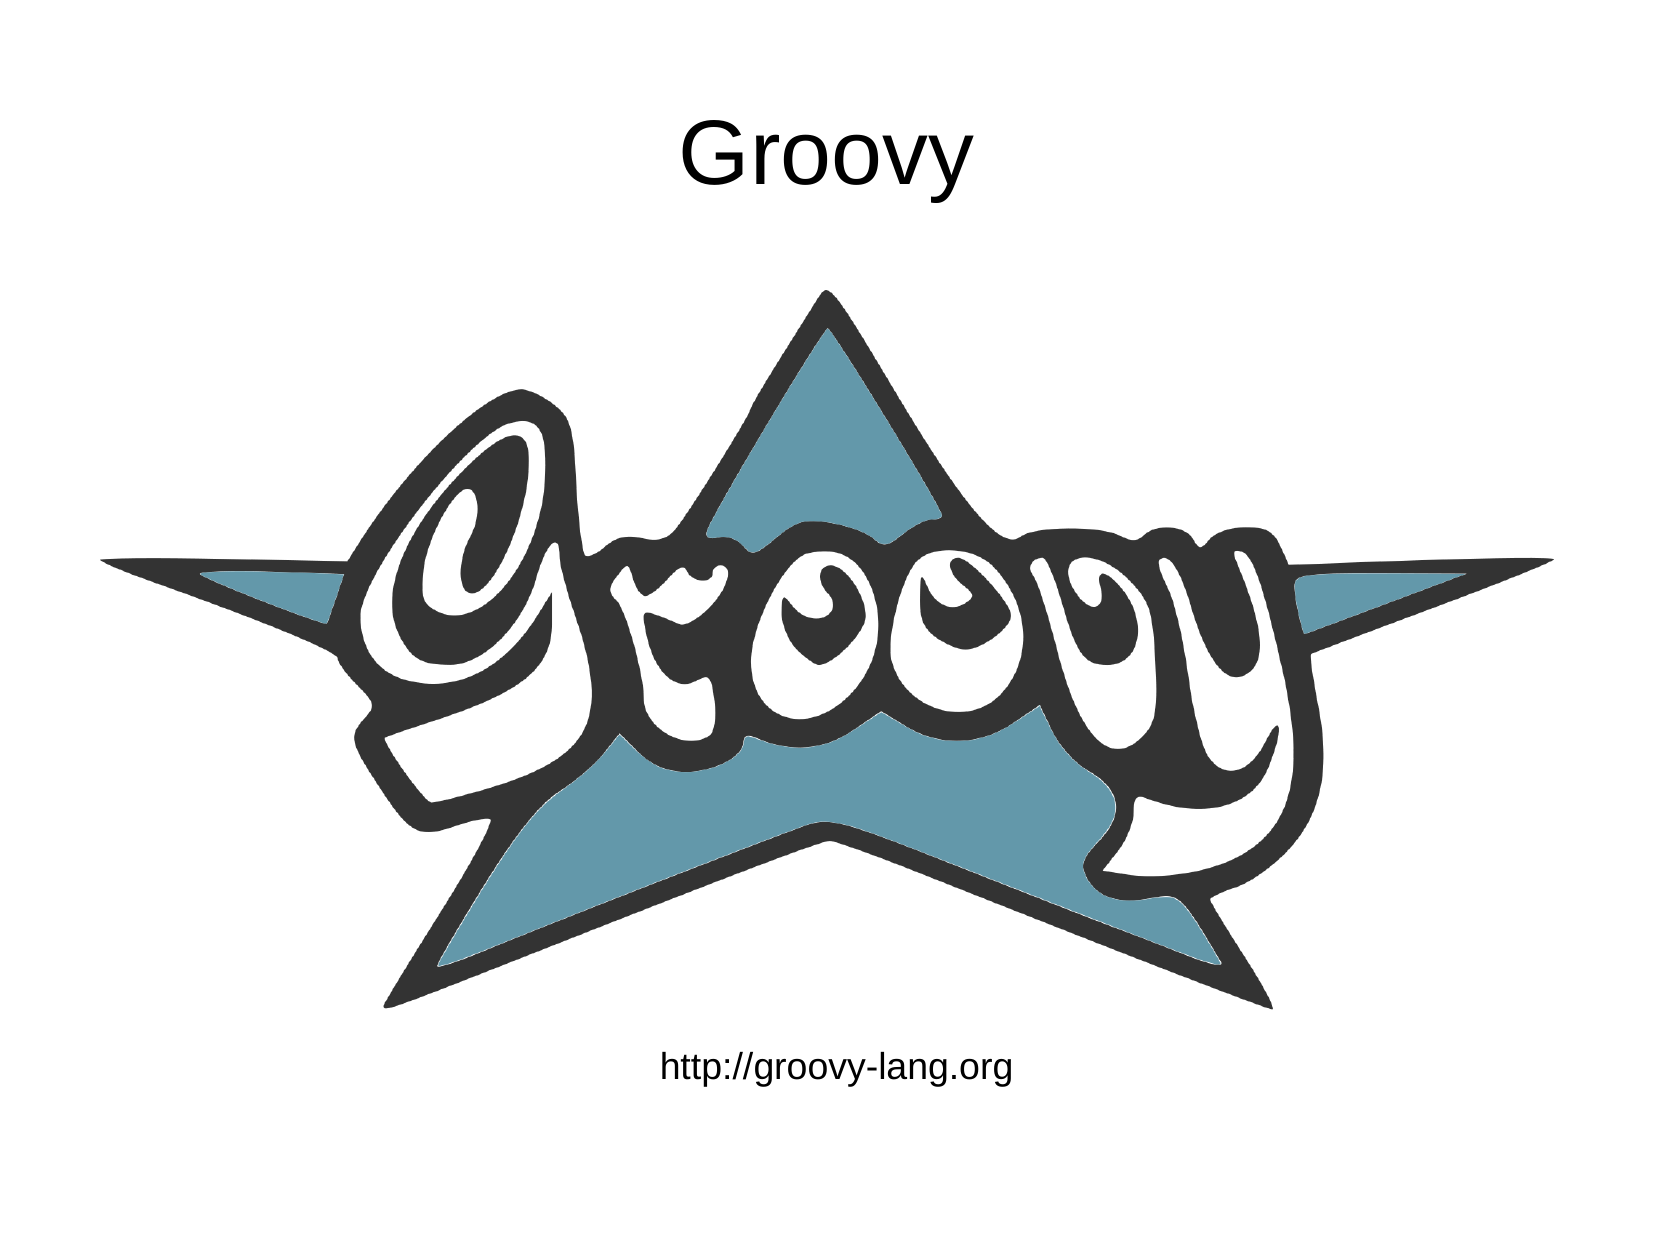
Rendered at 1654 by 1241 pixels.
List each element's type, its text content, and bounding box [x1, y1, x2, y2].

text_box http://groovy-lang.org [645, 1038, 1036, 1096]
picture [100, 290, 1554, 1010]
title Groovy [82, 49, 1571, 257]
